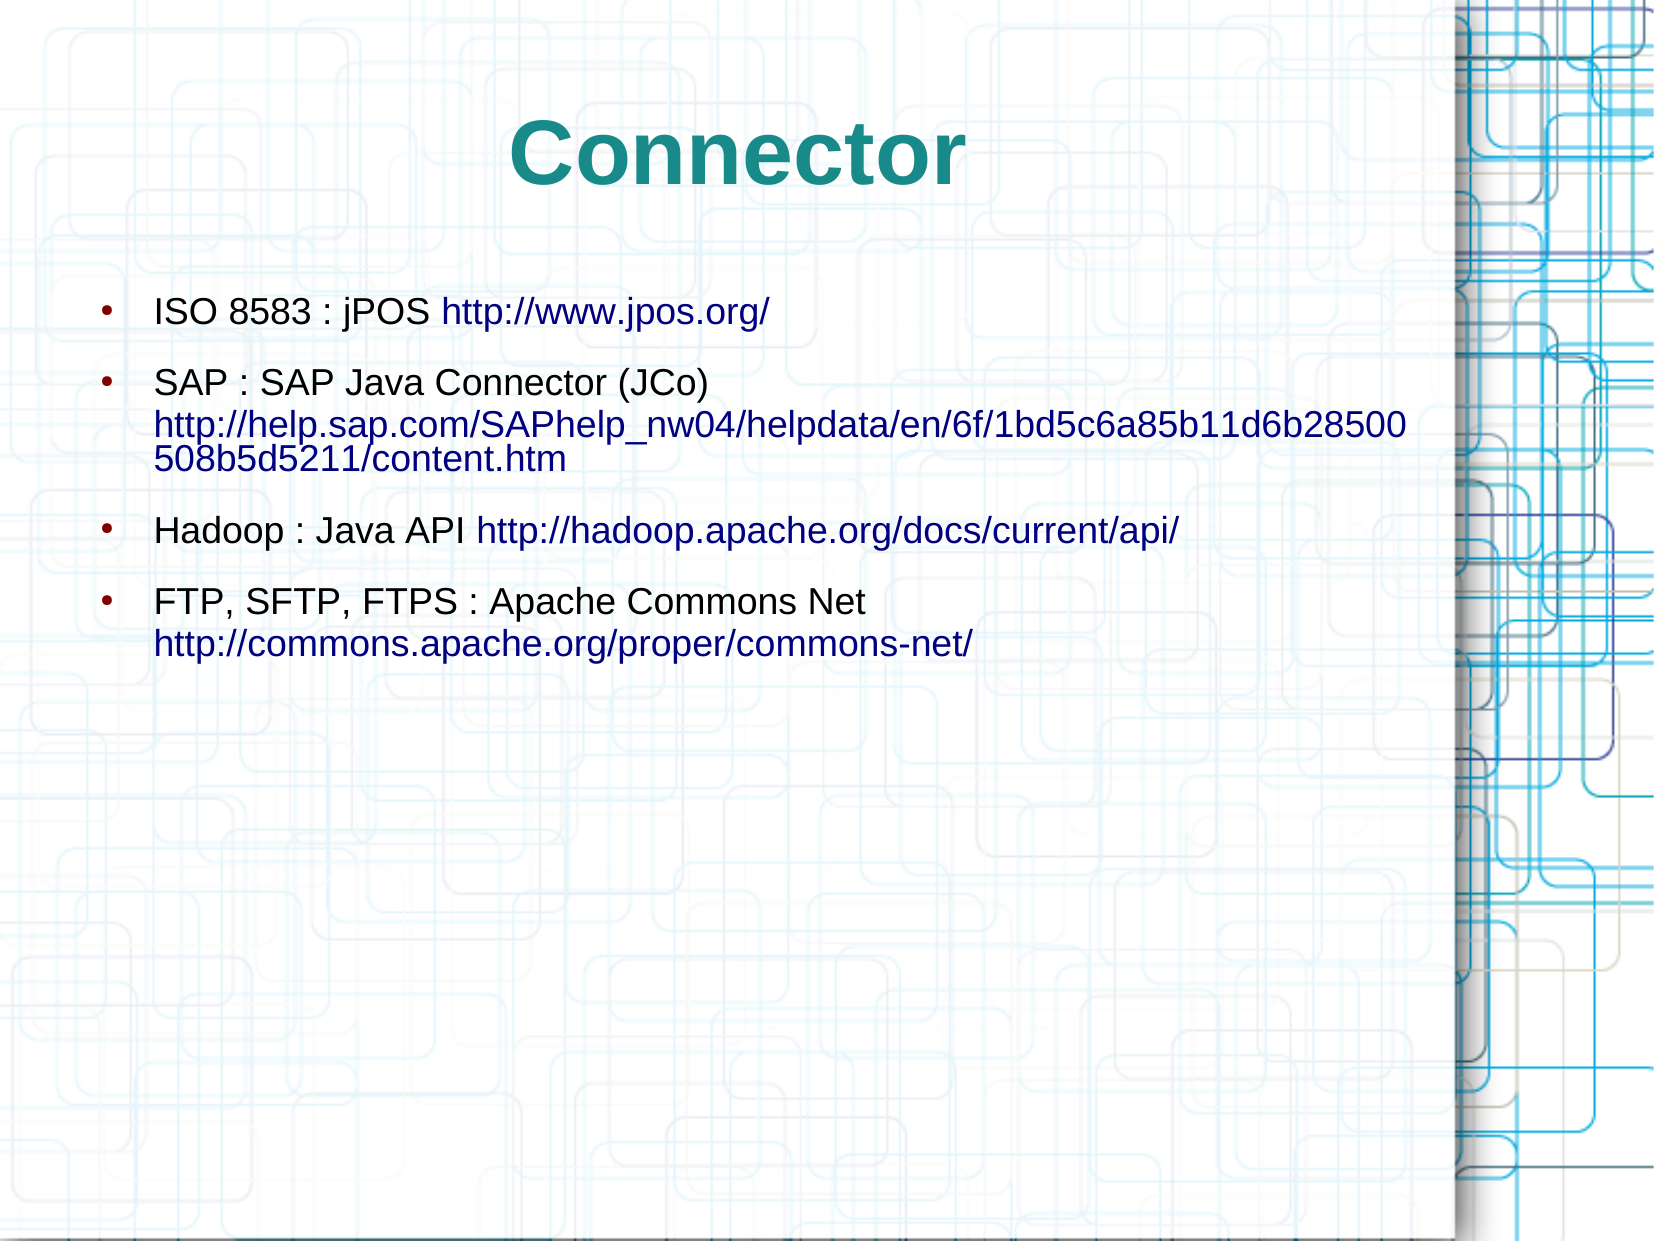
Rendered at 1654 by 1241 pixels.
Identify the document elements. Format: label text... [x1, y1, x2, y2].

picture [0, 0, 1654, 1241]
list ISO 8583 : jPOS http://www.jpos.org/ SAP : SAP Java Connector (JCo) http://help.sap.com/SAPhelp_nw04/helpdata/en/6f/1bd5c6a85b11d6b28500508b5d5211/content.htm Hadoop : Java API http://hadoop.apache.org/docs/current/api/ FTP, SFTP, FTPS : Apache Commons Net http://commons.apache.org/proper/commons-net/ [82, 290, 1418, 1094]
title Connector [59, 56, 1418, 250]
